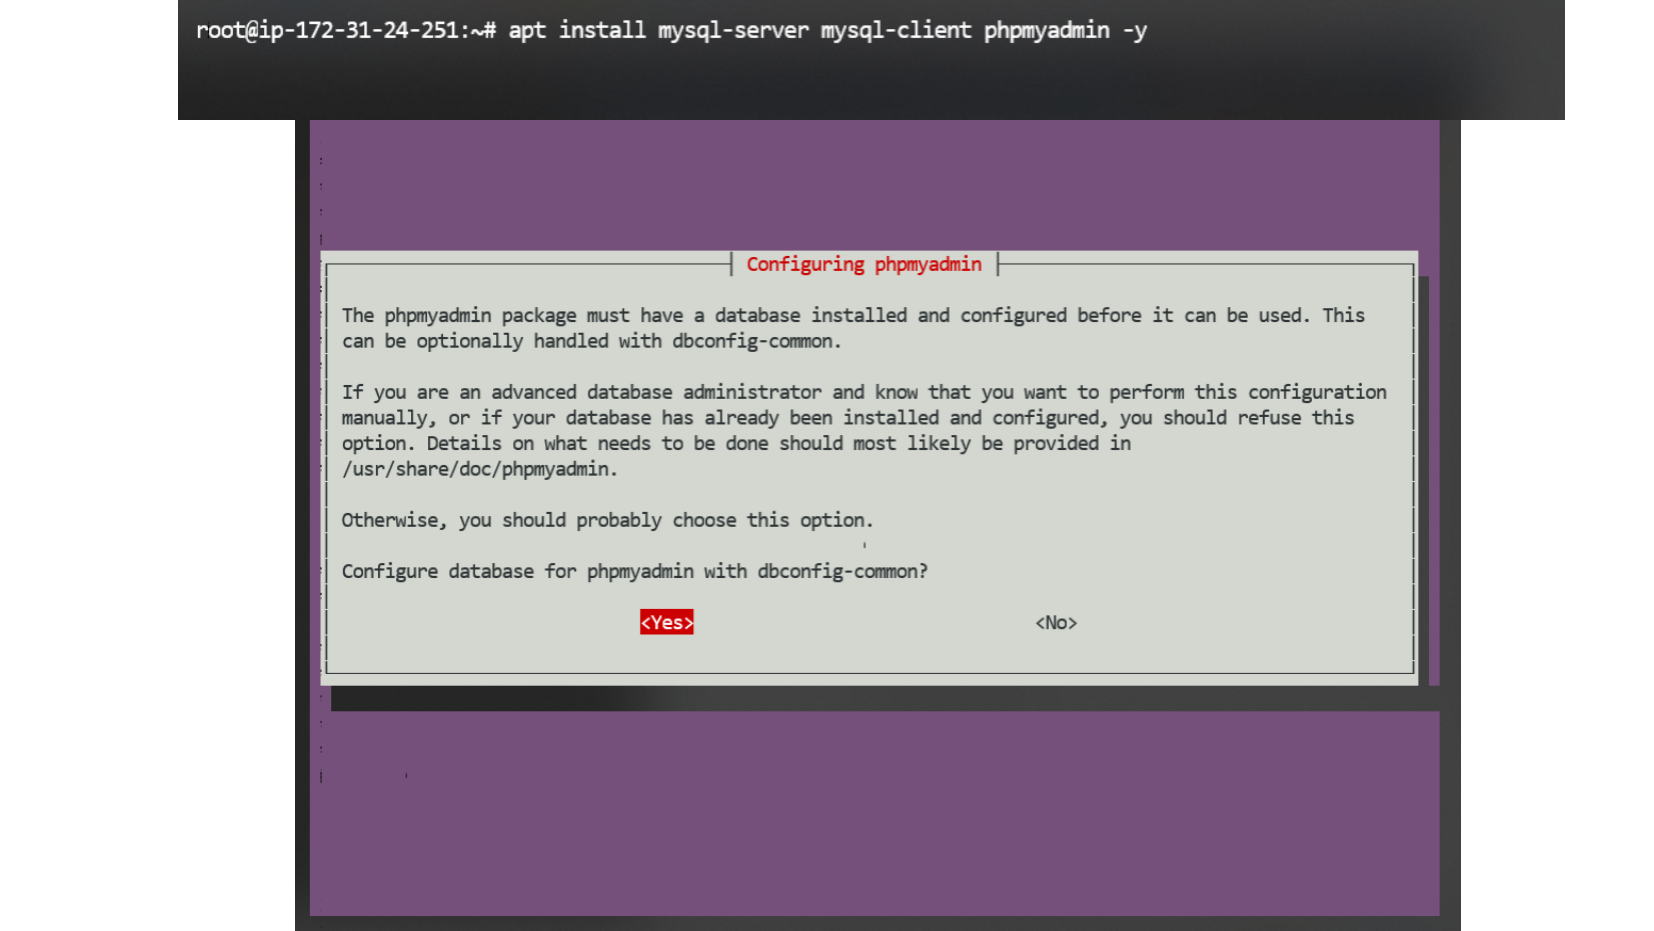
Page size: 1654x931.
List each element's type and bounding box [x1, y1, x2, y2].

picture [178, 0, 1565, 931]
